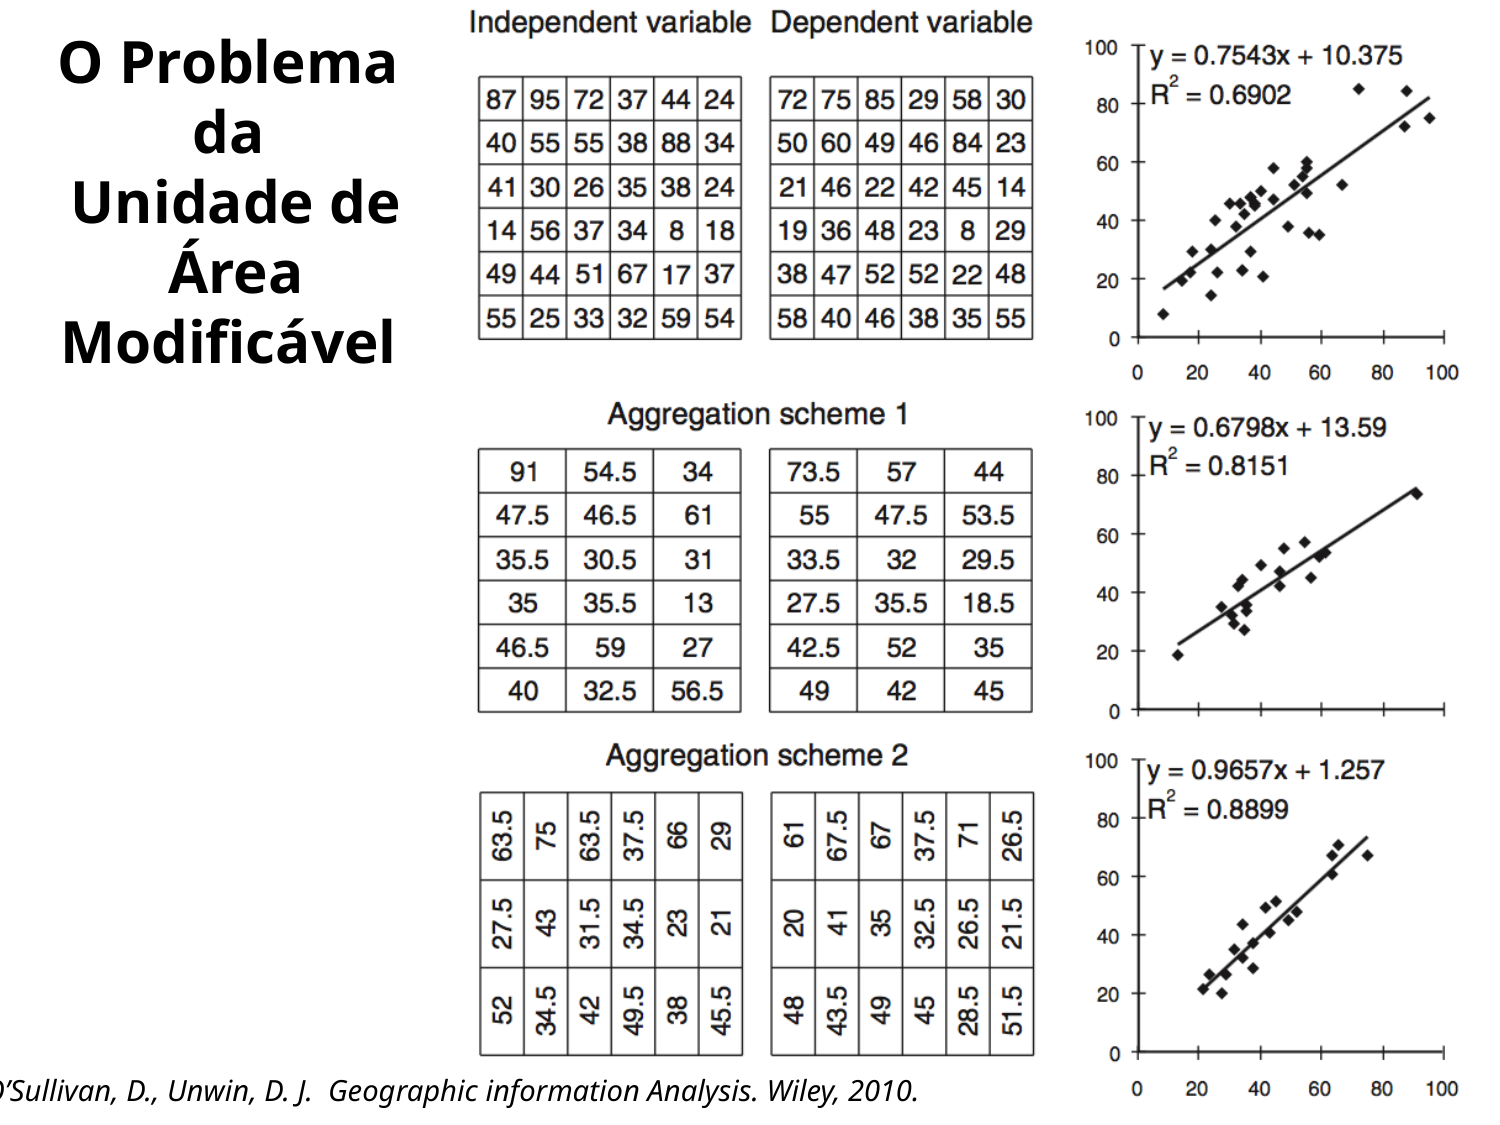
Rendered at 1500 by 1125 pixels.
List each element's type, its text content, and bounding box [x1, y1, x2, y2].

picture [457, 0, 1472, 1112]
text_box O Problema da Unidade de Área Modificável [26, 17, 431, 645]
text_box O’Sullivan, D., Unwin, D. J. Geographic information Analysis. Wiley, 2010. [77, 1065, 827, 1125]
